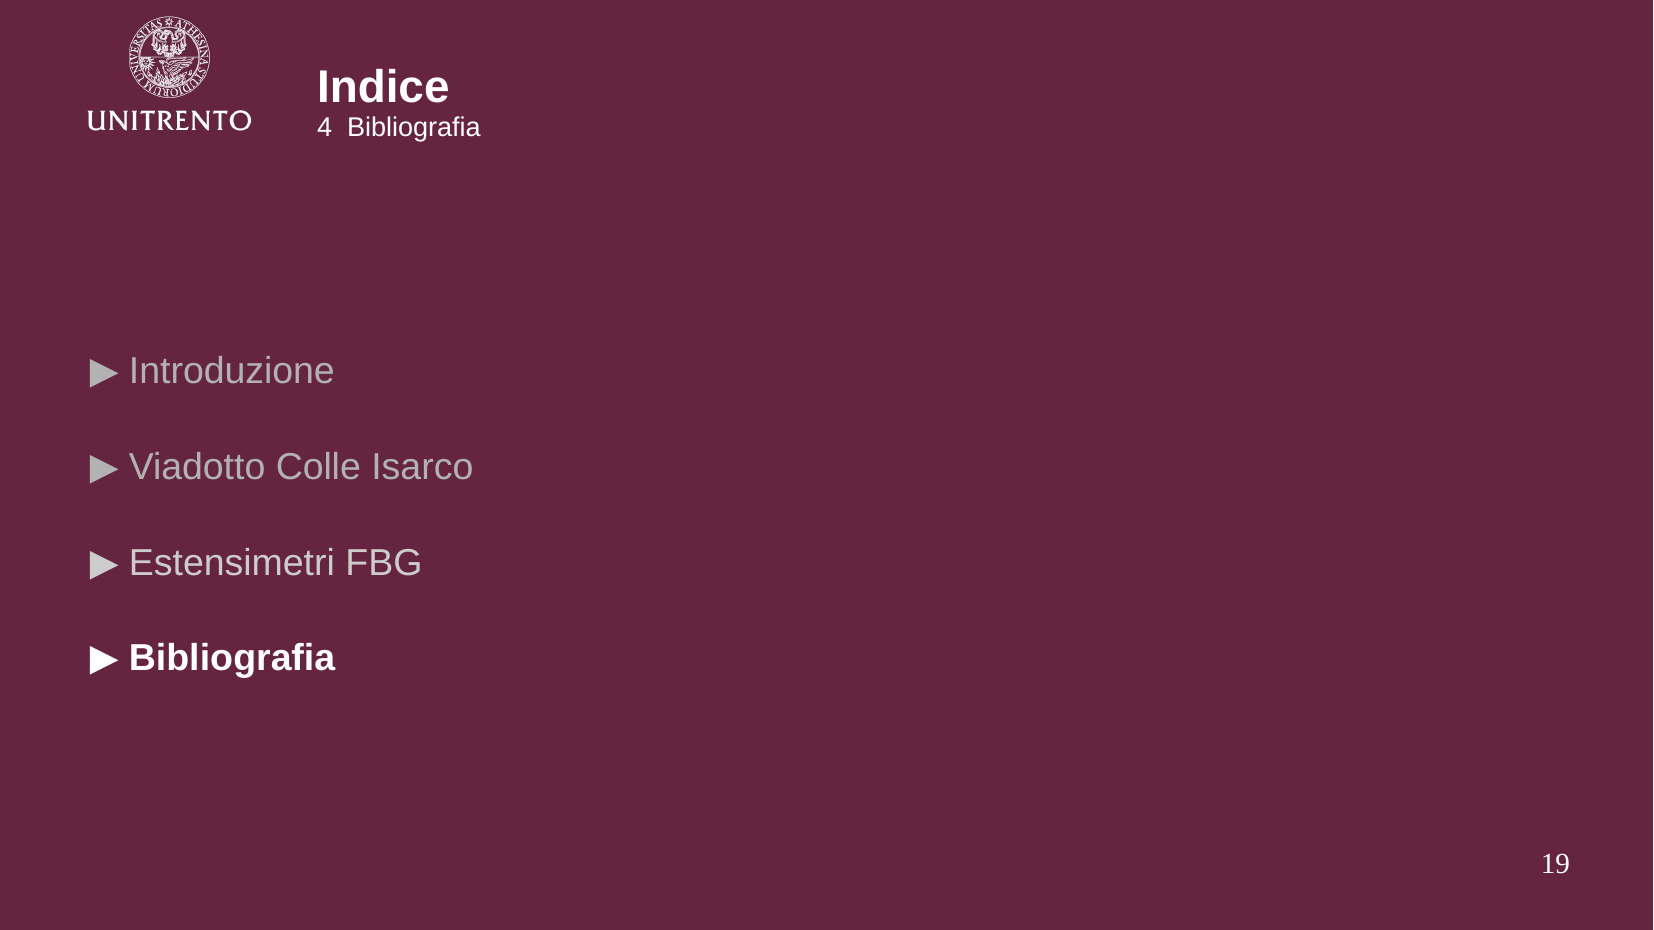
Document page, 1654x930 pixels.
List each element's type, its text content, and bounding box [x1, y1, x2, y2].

text_box Indice 4 Bibliografia [302, 53, 704, 181]
text_box ▶ Introduzione ▶ Viadotto Colle Isarco ▶ Estensimetri FBG ▶ Bibliografia [75, 300, 788, 782]
picture [74, 0, 263, 151]
